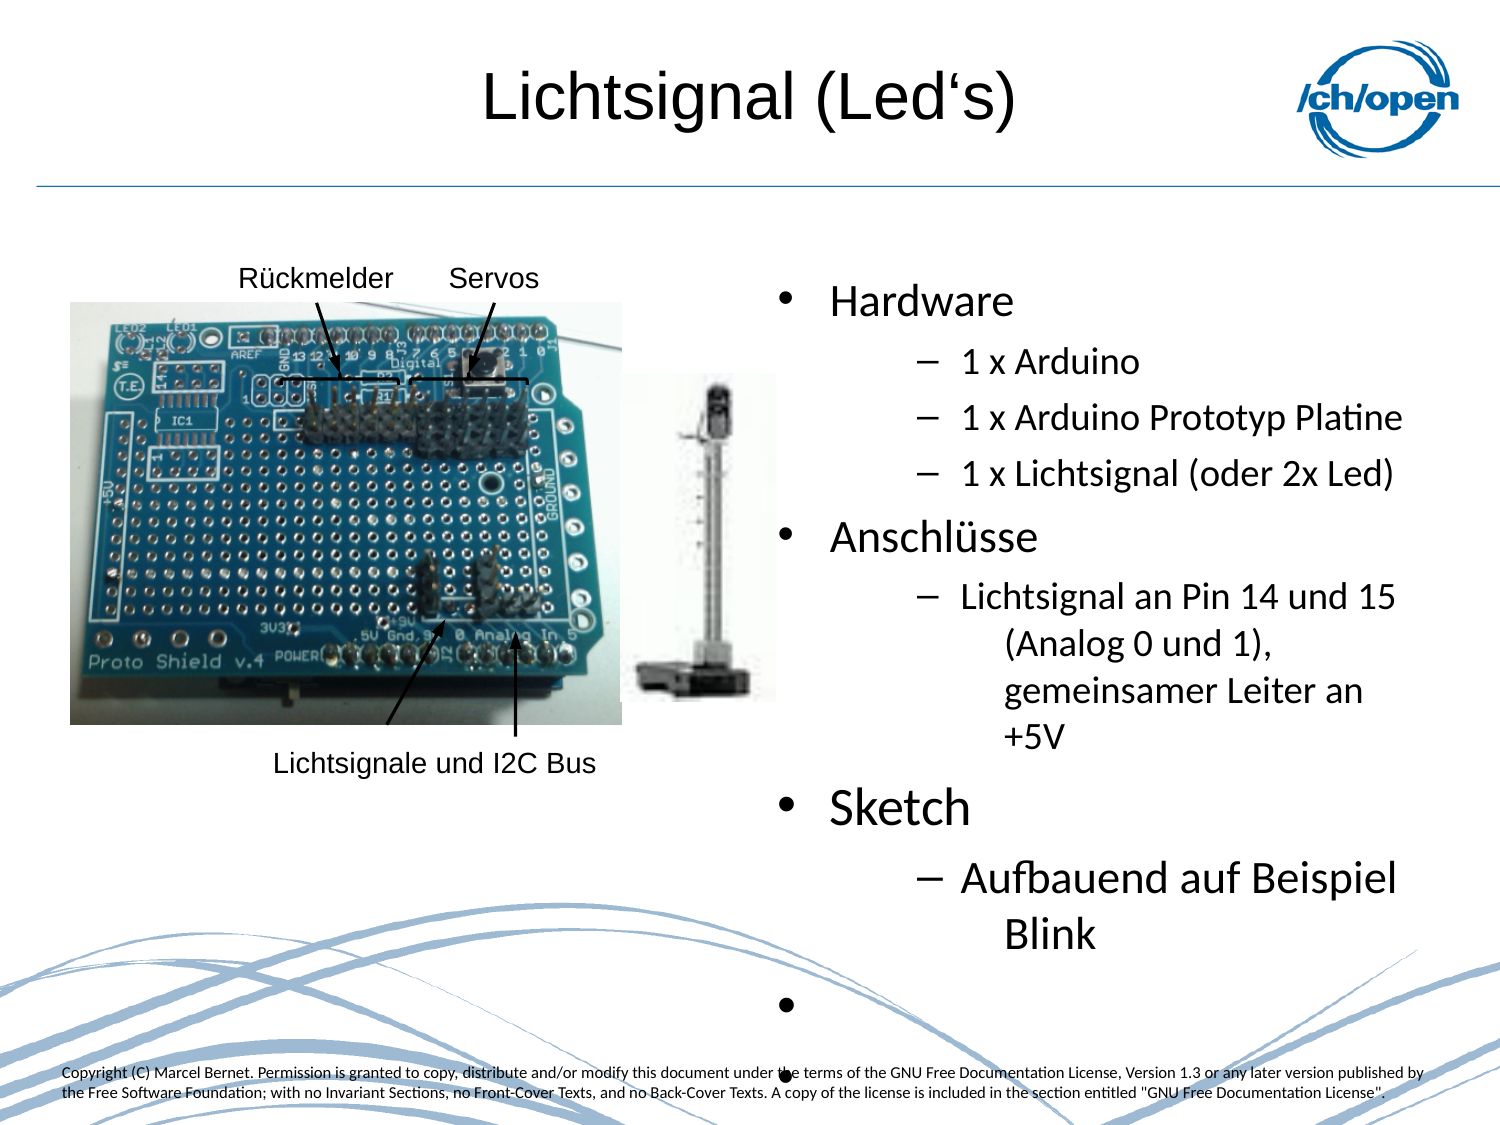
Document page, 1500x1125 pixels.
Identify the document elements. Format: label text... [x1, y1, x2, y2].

text_box Rückmelder [223, 252, 411, 303]
text_box Lichtsignale und I2C Bus [257, 736, 614, 787]
text_box Servos [433, 252, 556, 303]
picture [70, 302, 776, 725]
list Hardware 1 x Arduino 1 x Arduino Prototyp Platine 1 x Lichtsignal (oder 2x Led) Anschlüsse Lichtsignal an Pin 14 und 15 (Analog 0 und 1), gemeinsamer Leiter an +5V Sketch Aufbauend auf Beispiel Blink [762, 262, 1426, 1005]
title Lichtsignal (Led‘s) [75, 45, 1426, 165]
